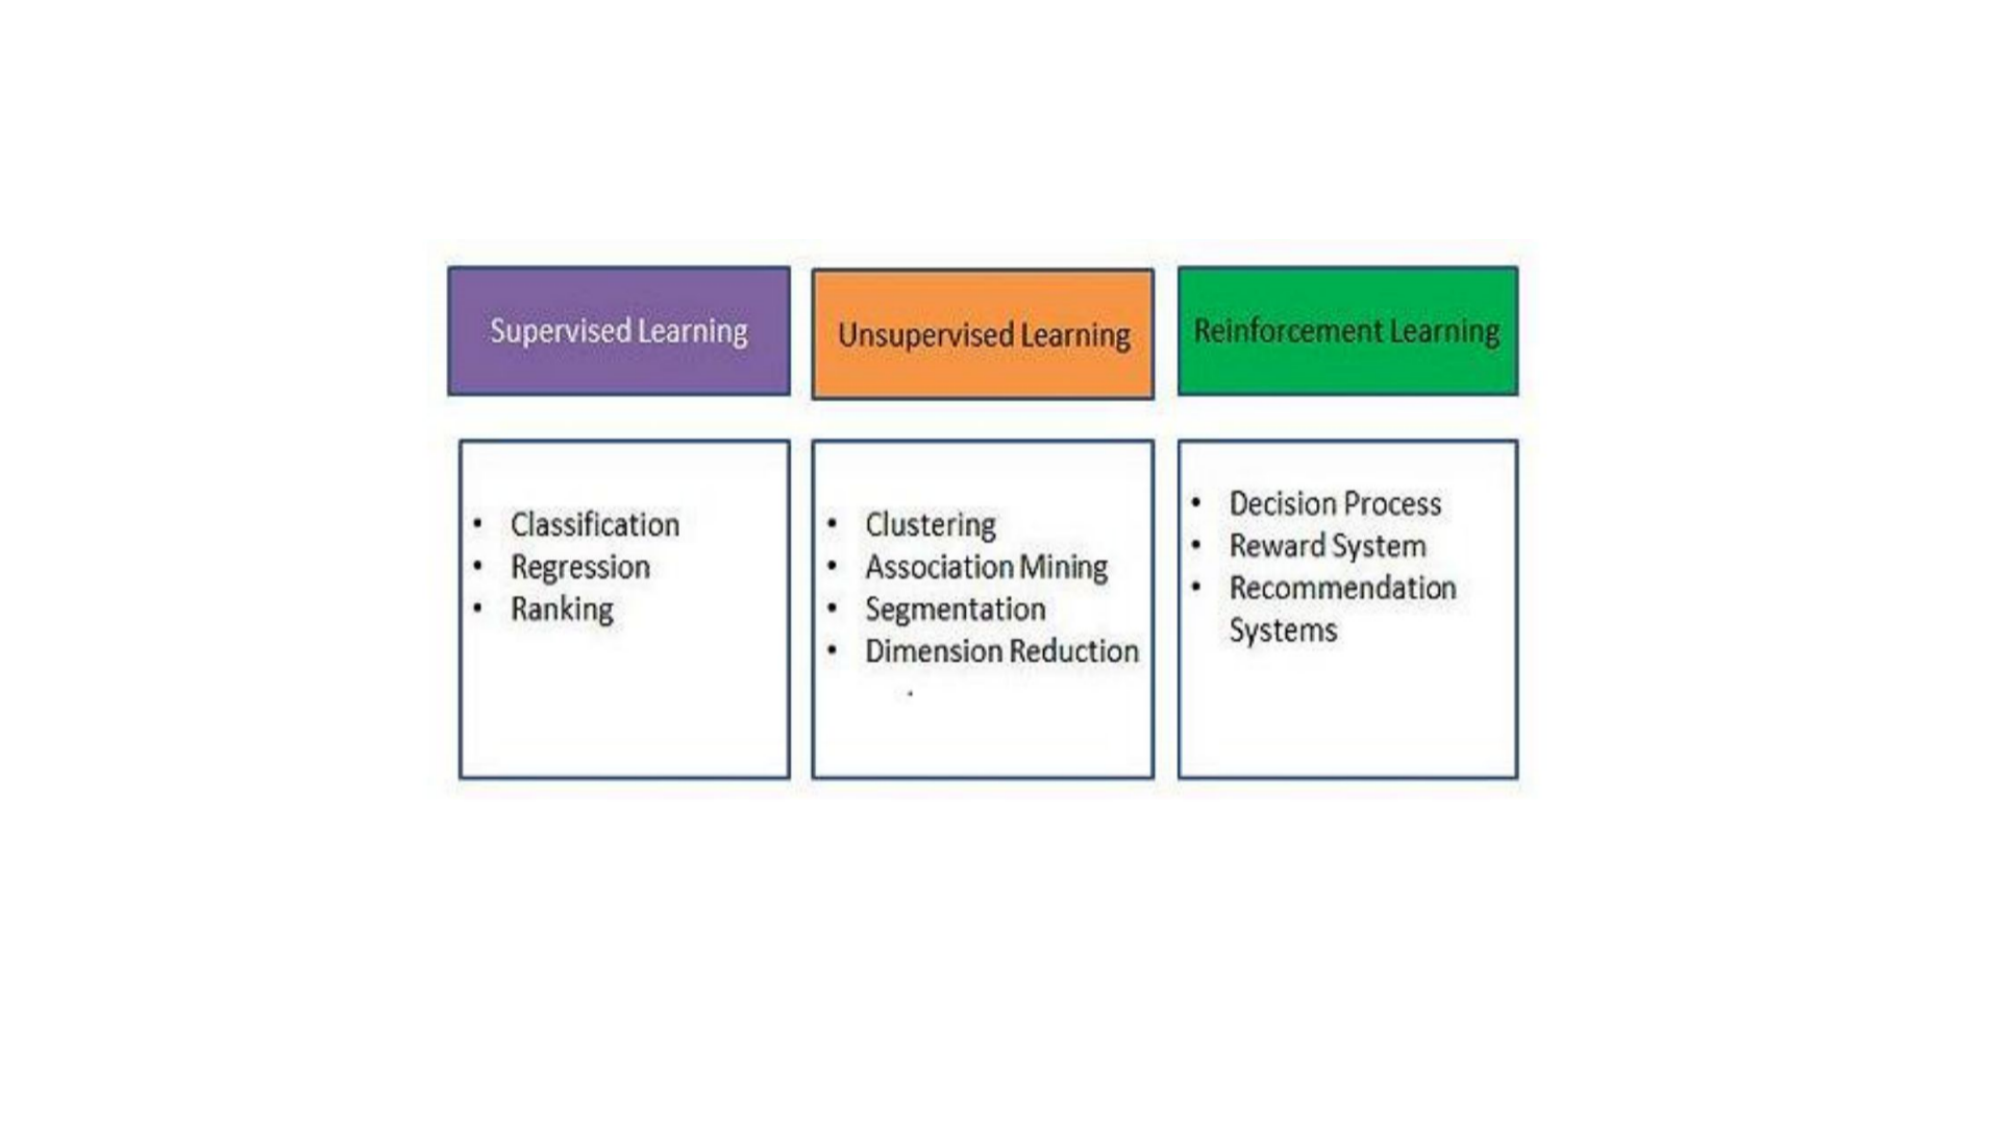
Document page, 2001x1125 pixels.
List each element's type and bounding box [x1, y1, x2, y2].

picture [420, 239, 1561, 829]
